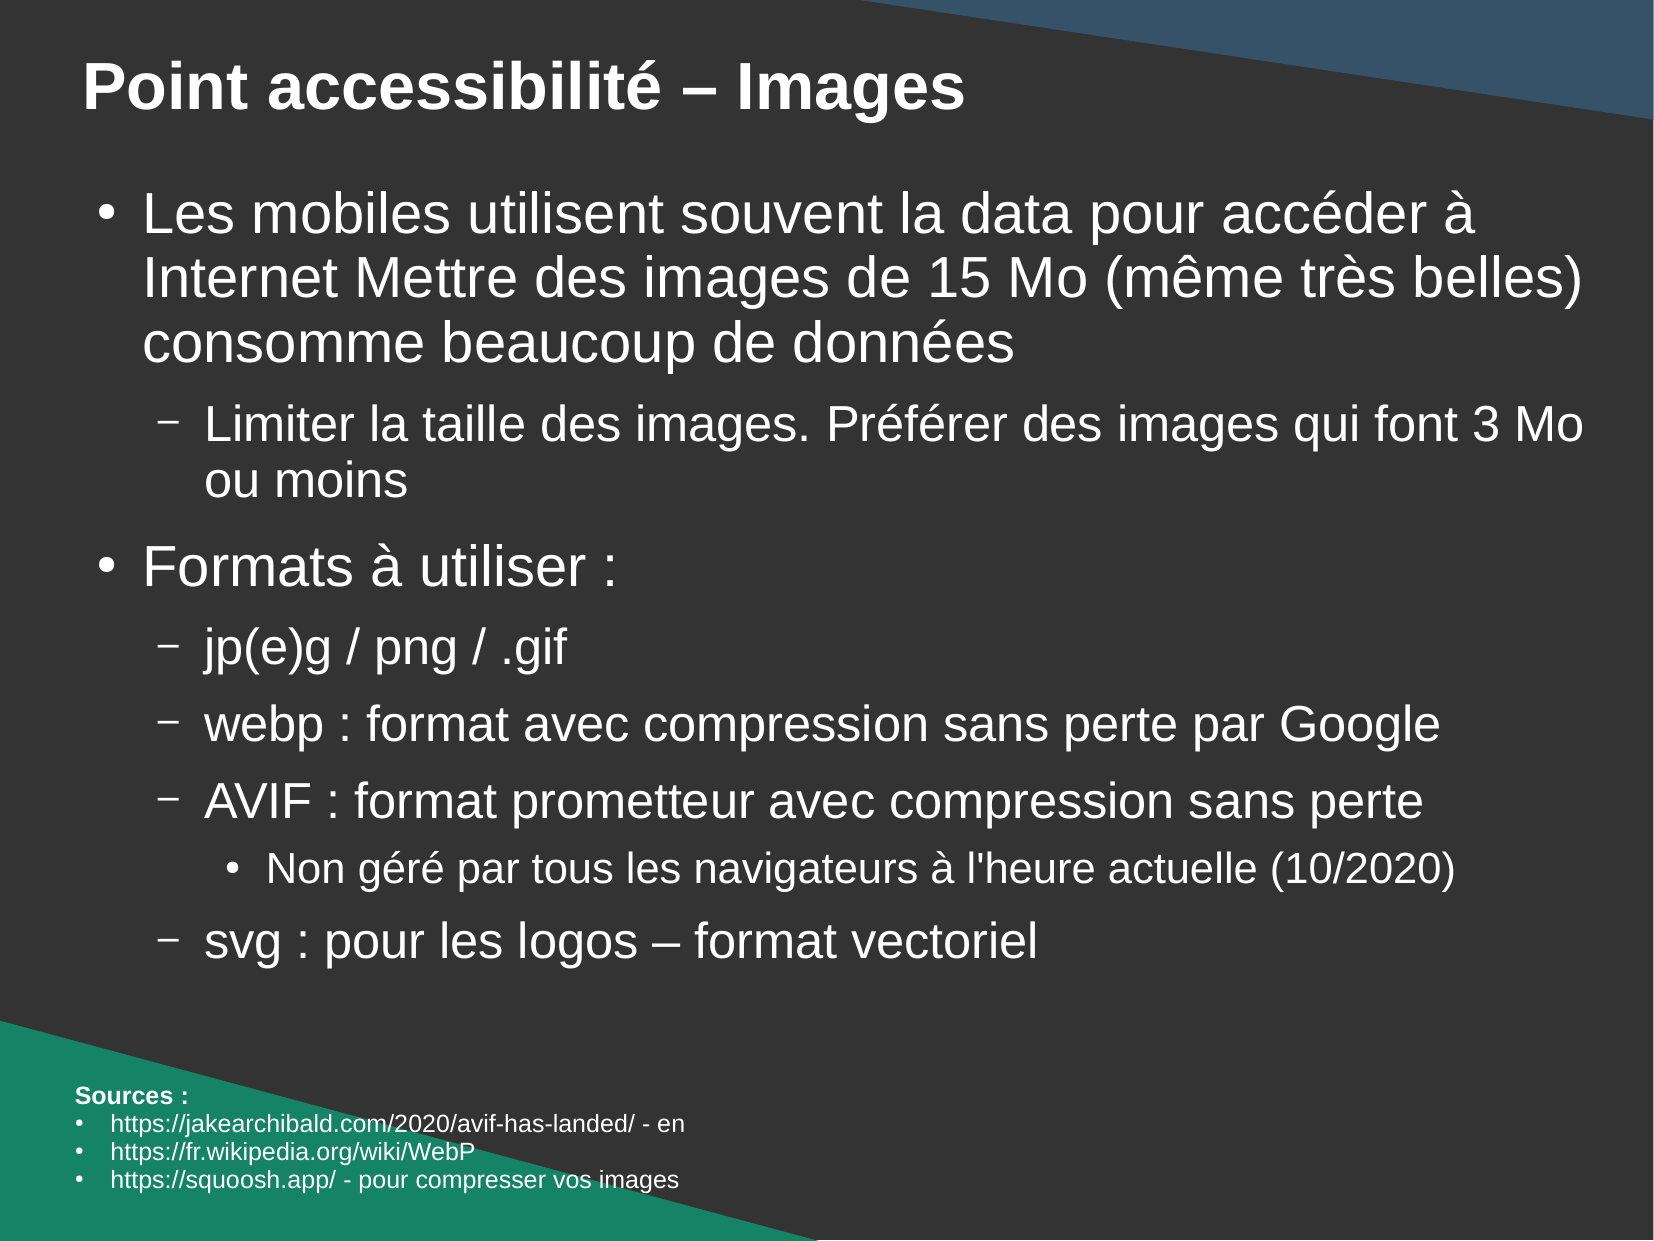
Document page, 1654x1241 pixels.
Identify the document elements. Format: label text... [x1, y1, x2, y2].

list Les mobiles utilisent souvent la data pour accéder à Internet Mettre des images de 15 Mo (même très belles) consomme beaucoup de données Limiter la taille des images. Préférer des images qui font 3 Mo ou moins Formats à utiliser : jp(e)g / png / .gif webp : format avec compression sans perte par Google AVIF : format prometteur avec compression sans perte Non géré par tous les navigateurs à l'heure actuelle (10/2020) svg : pour les logos – format vectoriel [80, 180, 1605, 981]
text_box [0, 1020, 199, 1241]
title Point accessibilité – Images [82, 49, 1571, 162]
text_box [859, 0, 1654, 120]
text_box Sources : https://jakearchibald.com/2020/avif-has-landed/ - en https://fr.wikipedia.org/wiki/WebP https://squoosh.app/ - pour compresser vos images [60, 1074, 1546, 1241]
